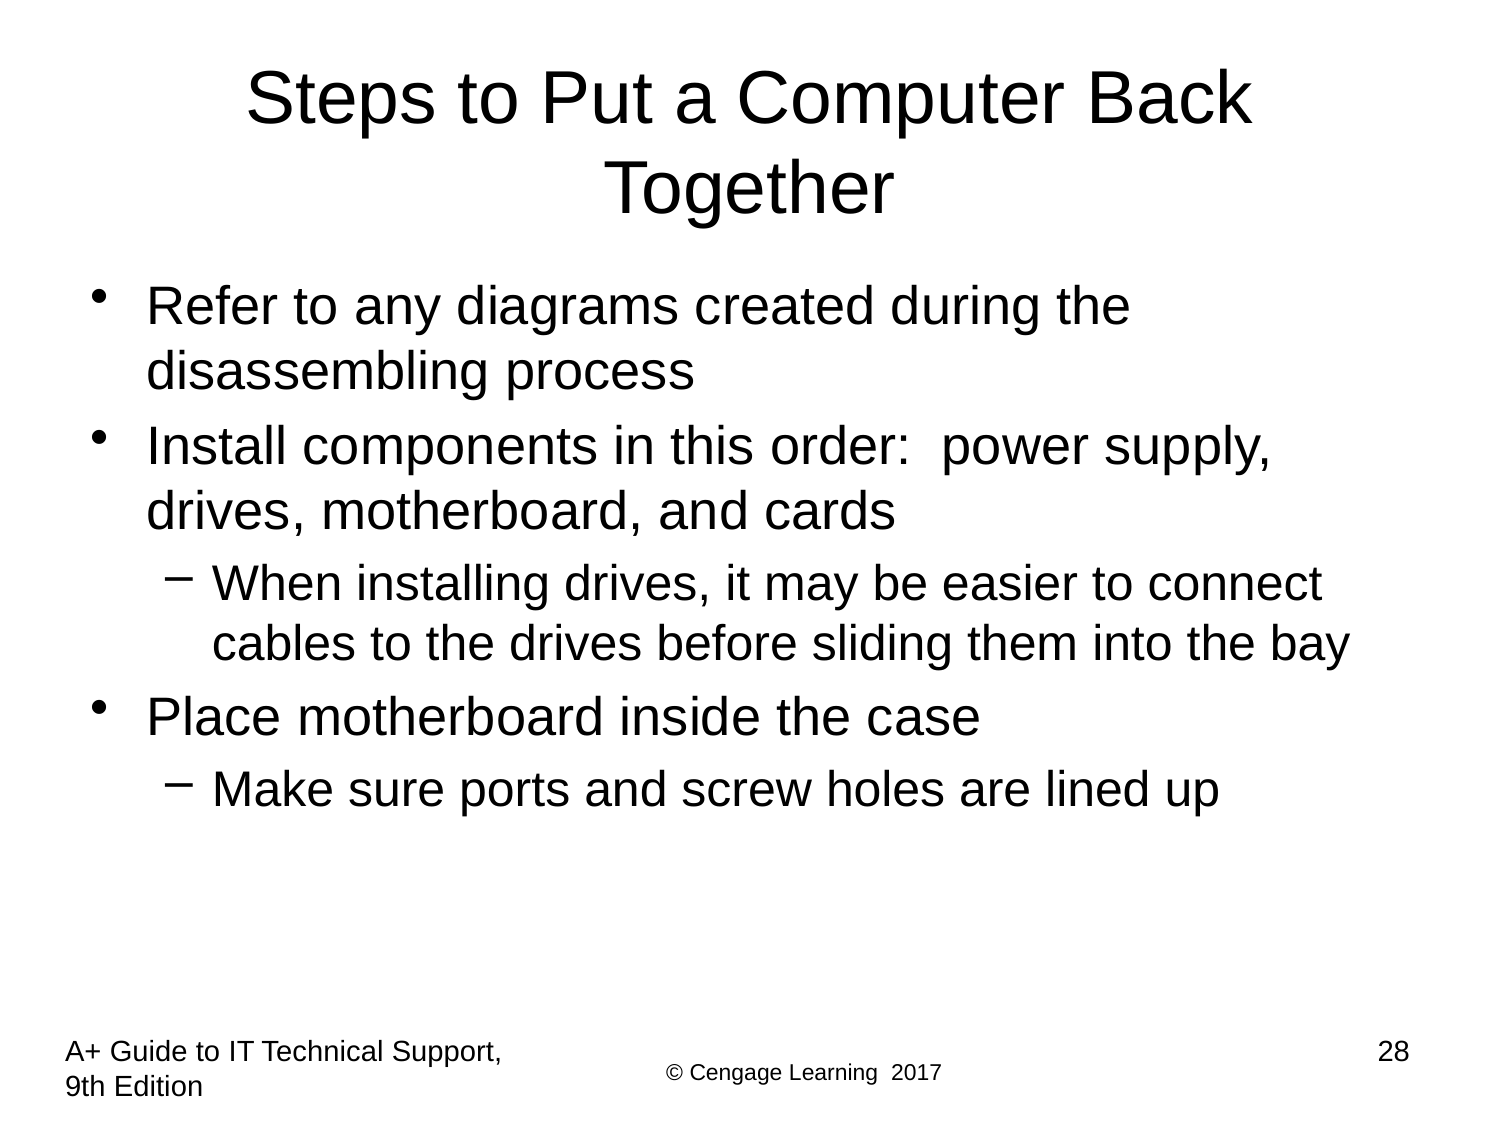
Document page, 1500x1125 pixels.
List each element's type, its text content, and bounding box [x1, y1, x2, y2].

list Refer to any diagrams created during the disassembling process Install components in this order: power supply, drives, motherboard, and cards When installing drives, it may be easier to connect cables to the drives before sliding them into the bay Place motherboard inside the case Make sure ports and screw holes are lined up [75, 262, 1425, 1005]
footer A+ Guide to IT Technical Support, 9th Edition [50, 1025, 550, 1104]
slide_number <number> [1074, 1024, 1425, 1103]
title Steps to Put a Computer Back Together [75, 45, 1425, 233]
